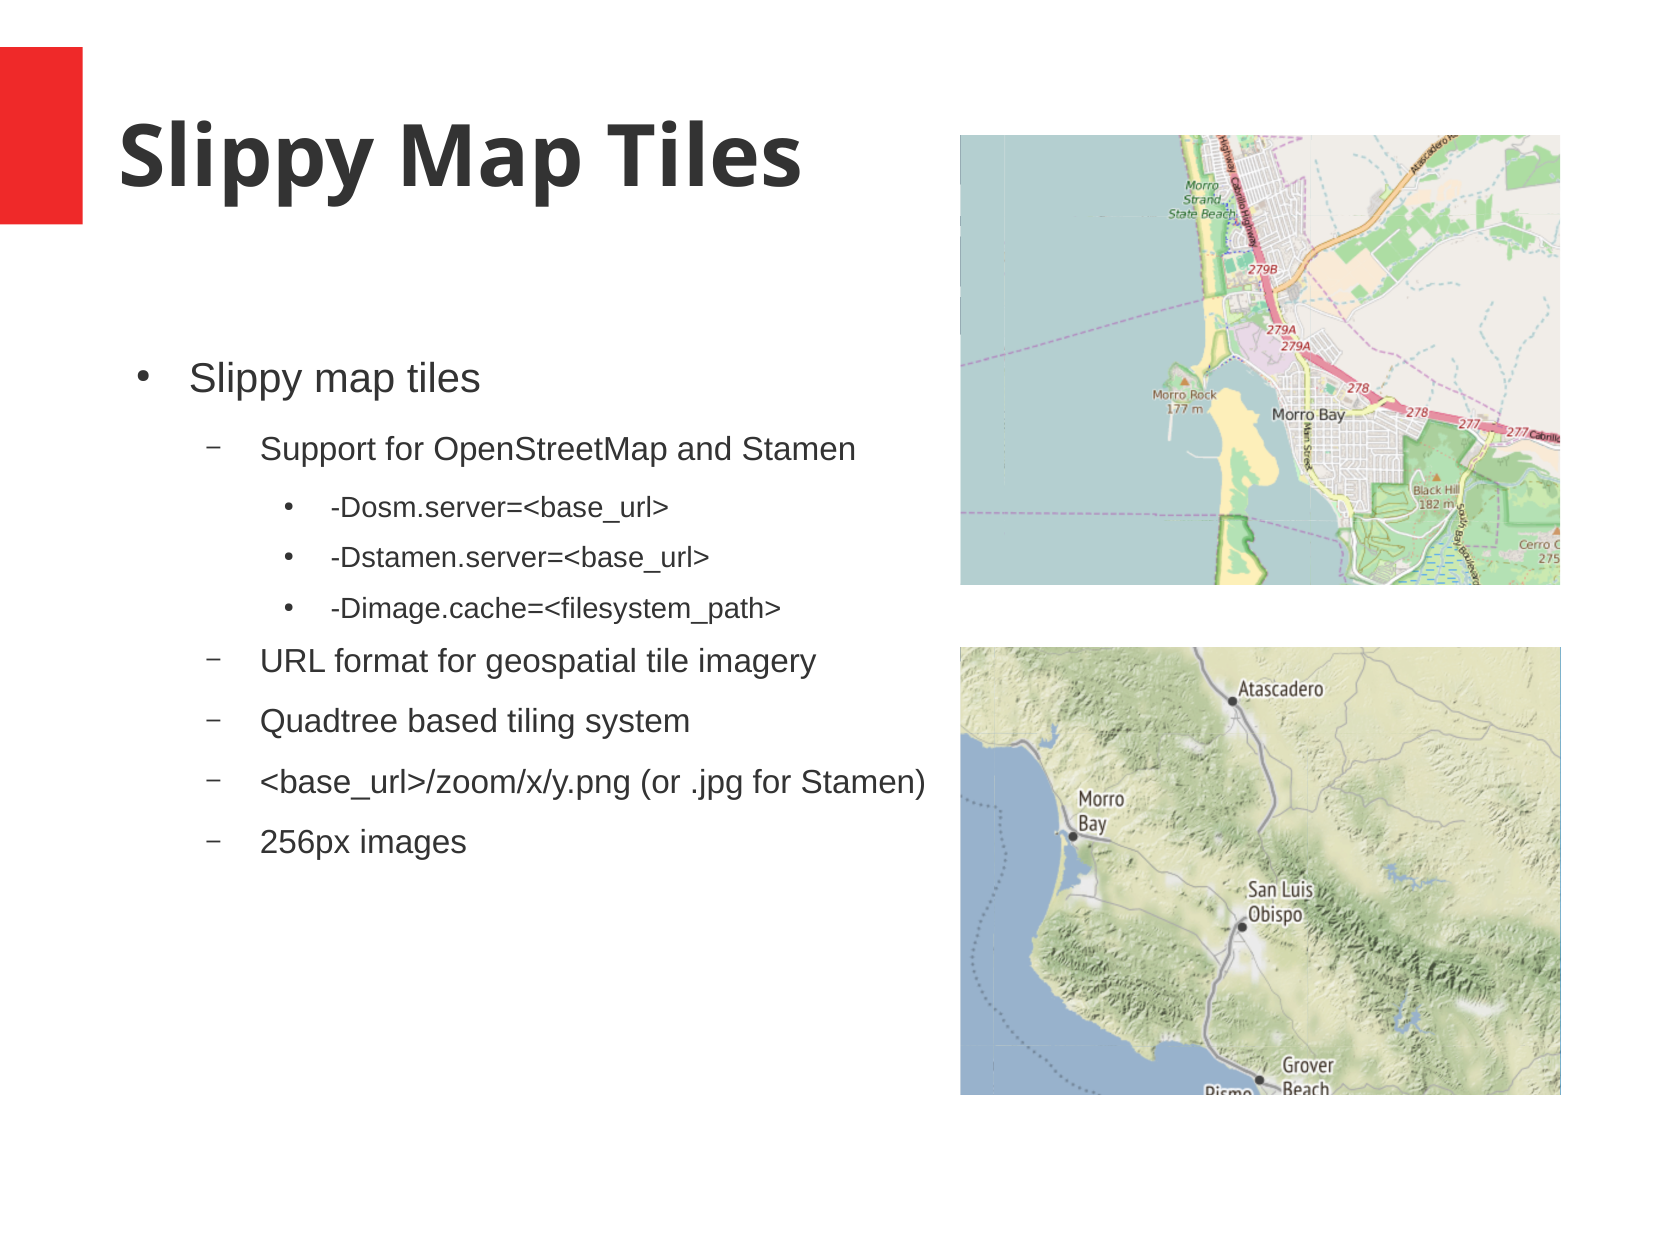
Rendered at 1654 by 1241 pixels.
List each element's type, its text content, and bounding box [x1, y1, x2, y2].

picture [960, 135, 1561, 586]
list Slippy map tiles Support for OpenStreetMap and Stamen -Dosm.server=<base_url> -Dstamen.server=<base_url> -Dimage.cache=<filesystem_path> URL format for geospatial tile imagery Quadtree based tiling system <base_url>/zoom/x/y.png (or .jpg for Stamen) 256px images [118, 354, 1536, 1074]
picture [960, 647, 1561, 1096]
title Slippy Map Tiles [118, 49, 1571, 257]
